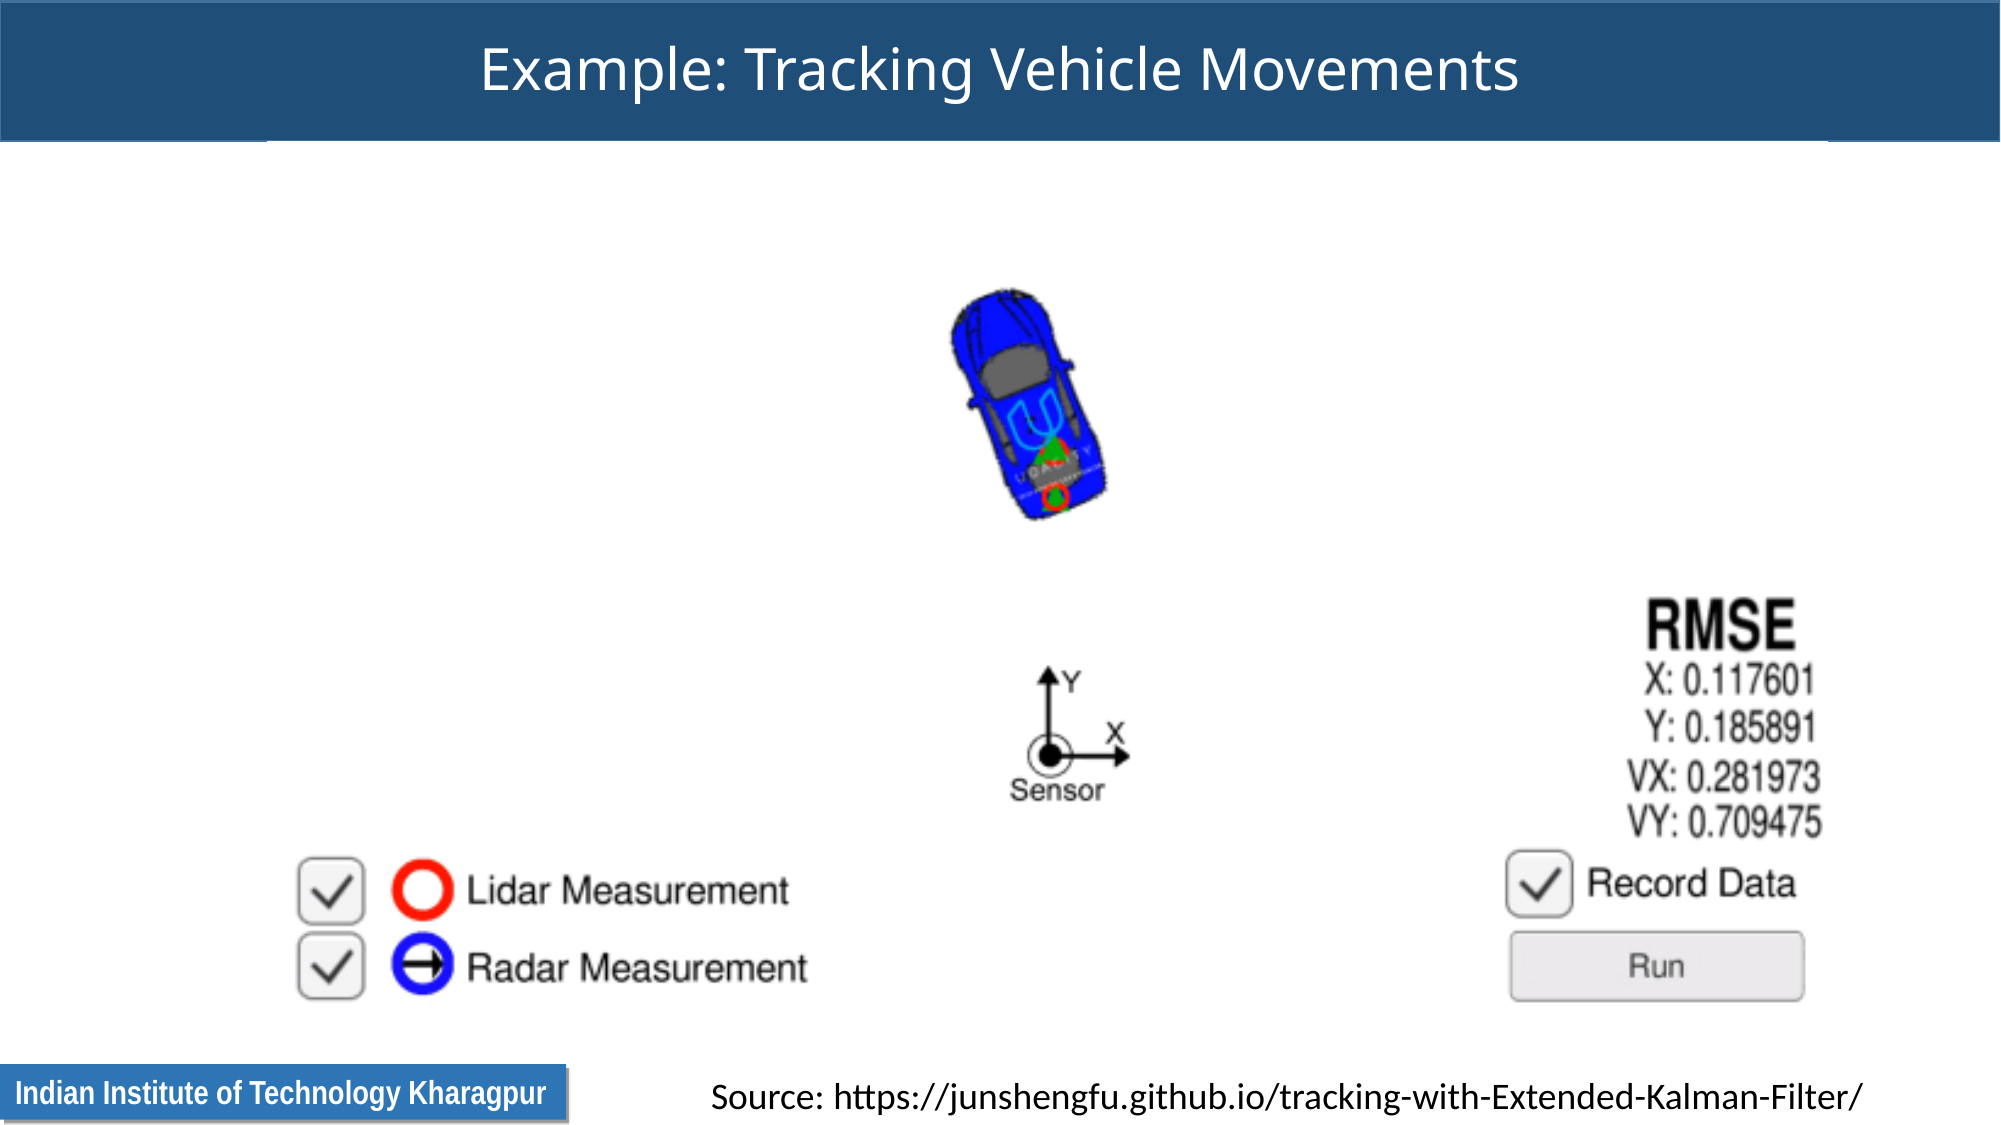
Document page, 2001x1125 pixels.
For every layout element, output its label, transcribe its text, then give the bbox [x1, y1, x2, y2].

title Example: Tracking Vehicle Movements [0, 1, 2000, 141]
text_box Source: https://junshengfu.github.io/tracking-with-Extended-Kalman-Filter/ [696, 1064, 1973, 1125]
picture [267, 141, 1828, 1020]
